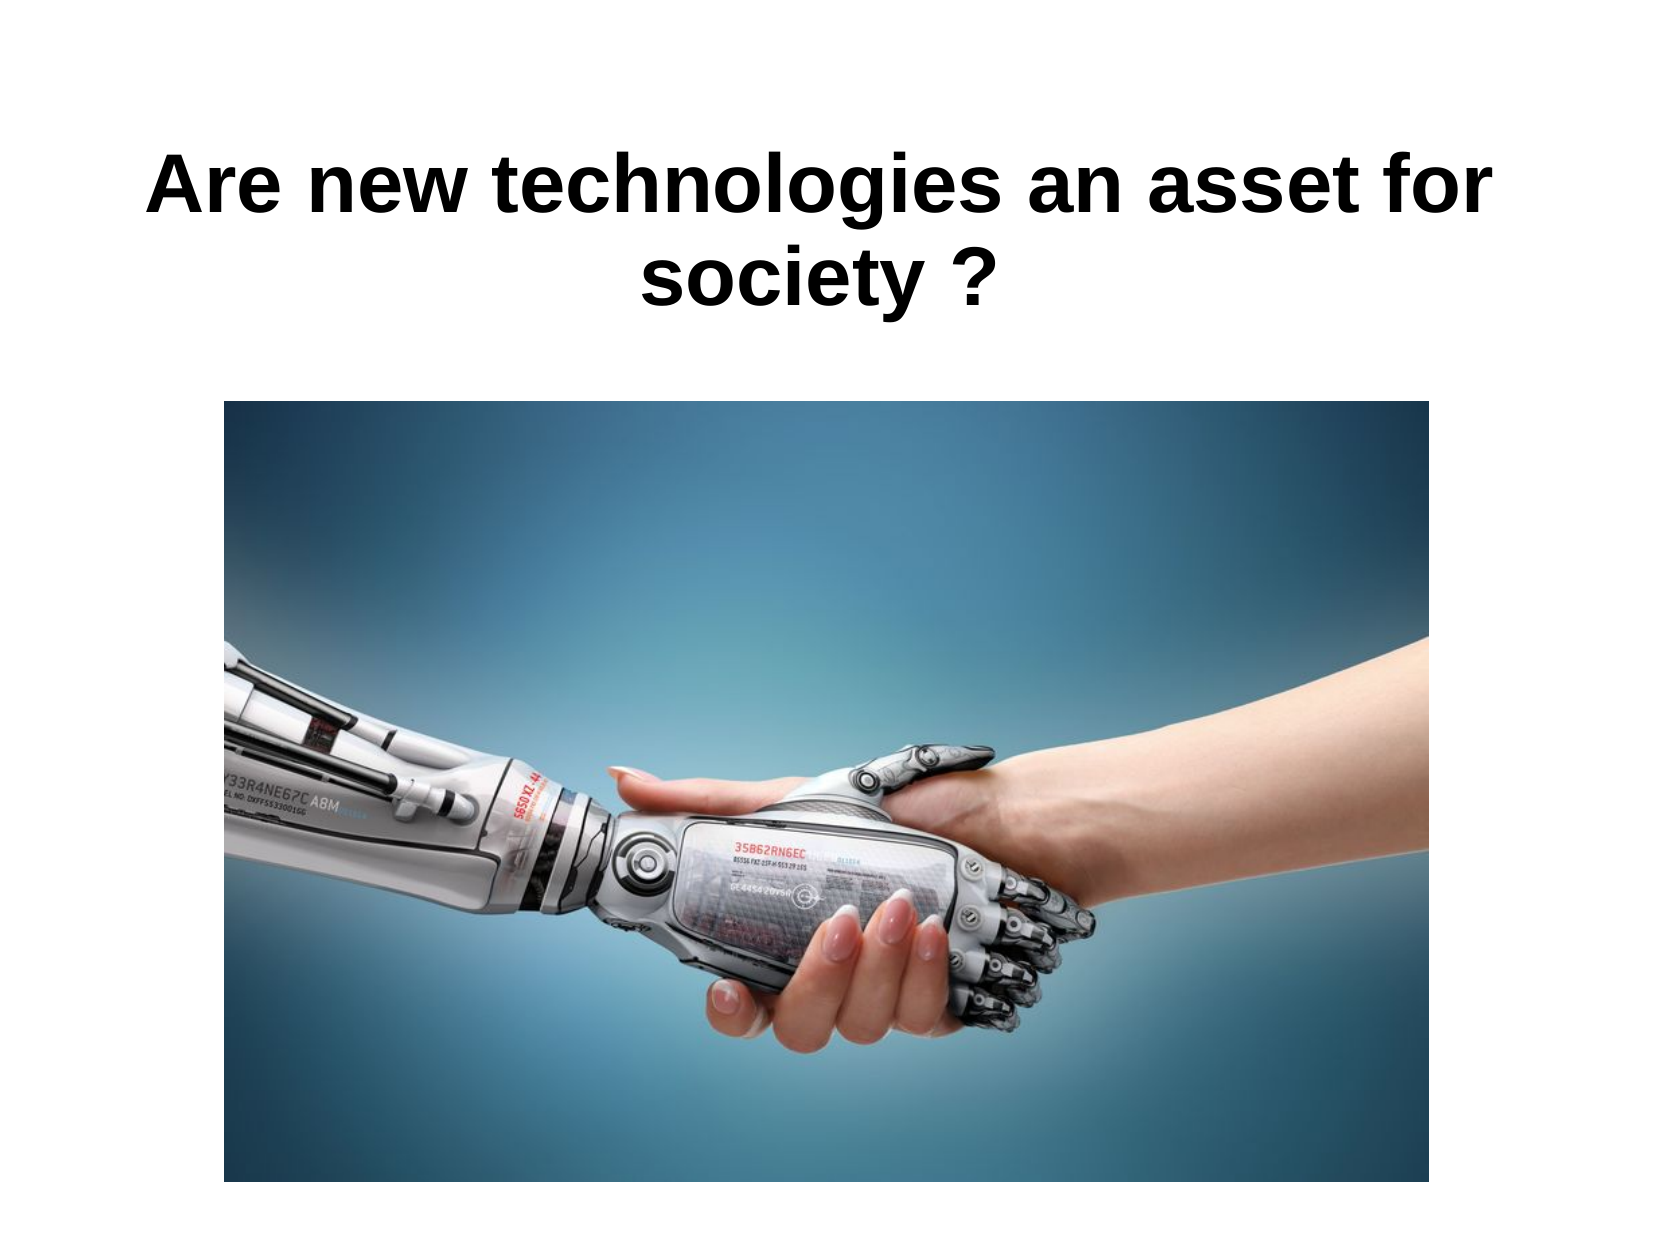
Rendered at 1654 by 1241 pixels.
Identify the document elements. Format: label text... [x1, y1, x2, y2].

picture [224, 401, 1429, 1182]
text_box Are new technologies an asset for society ? [129, 129, 1597, 567]
